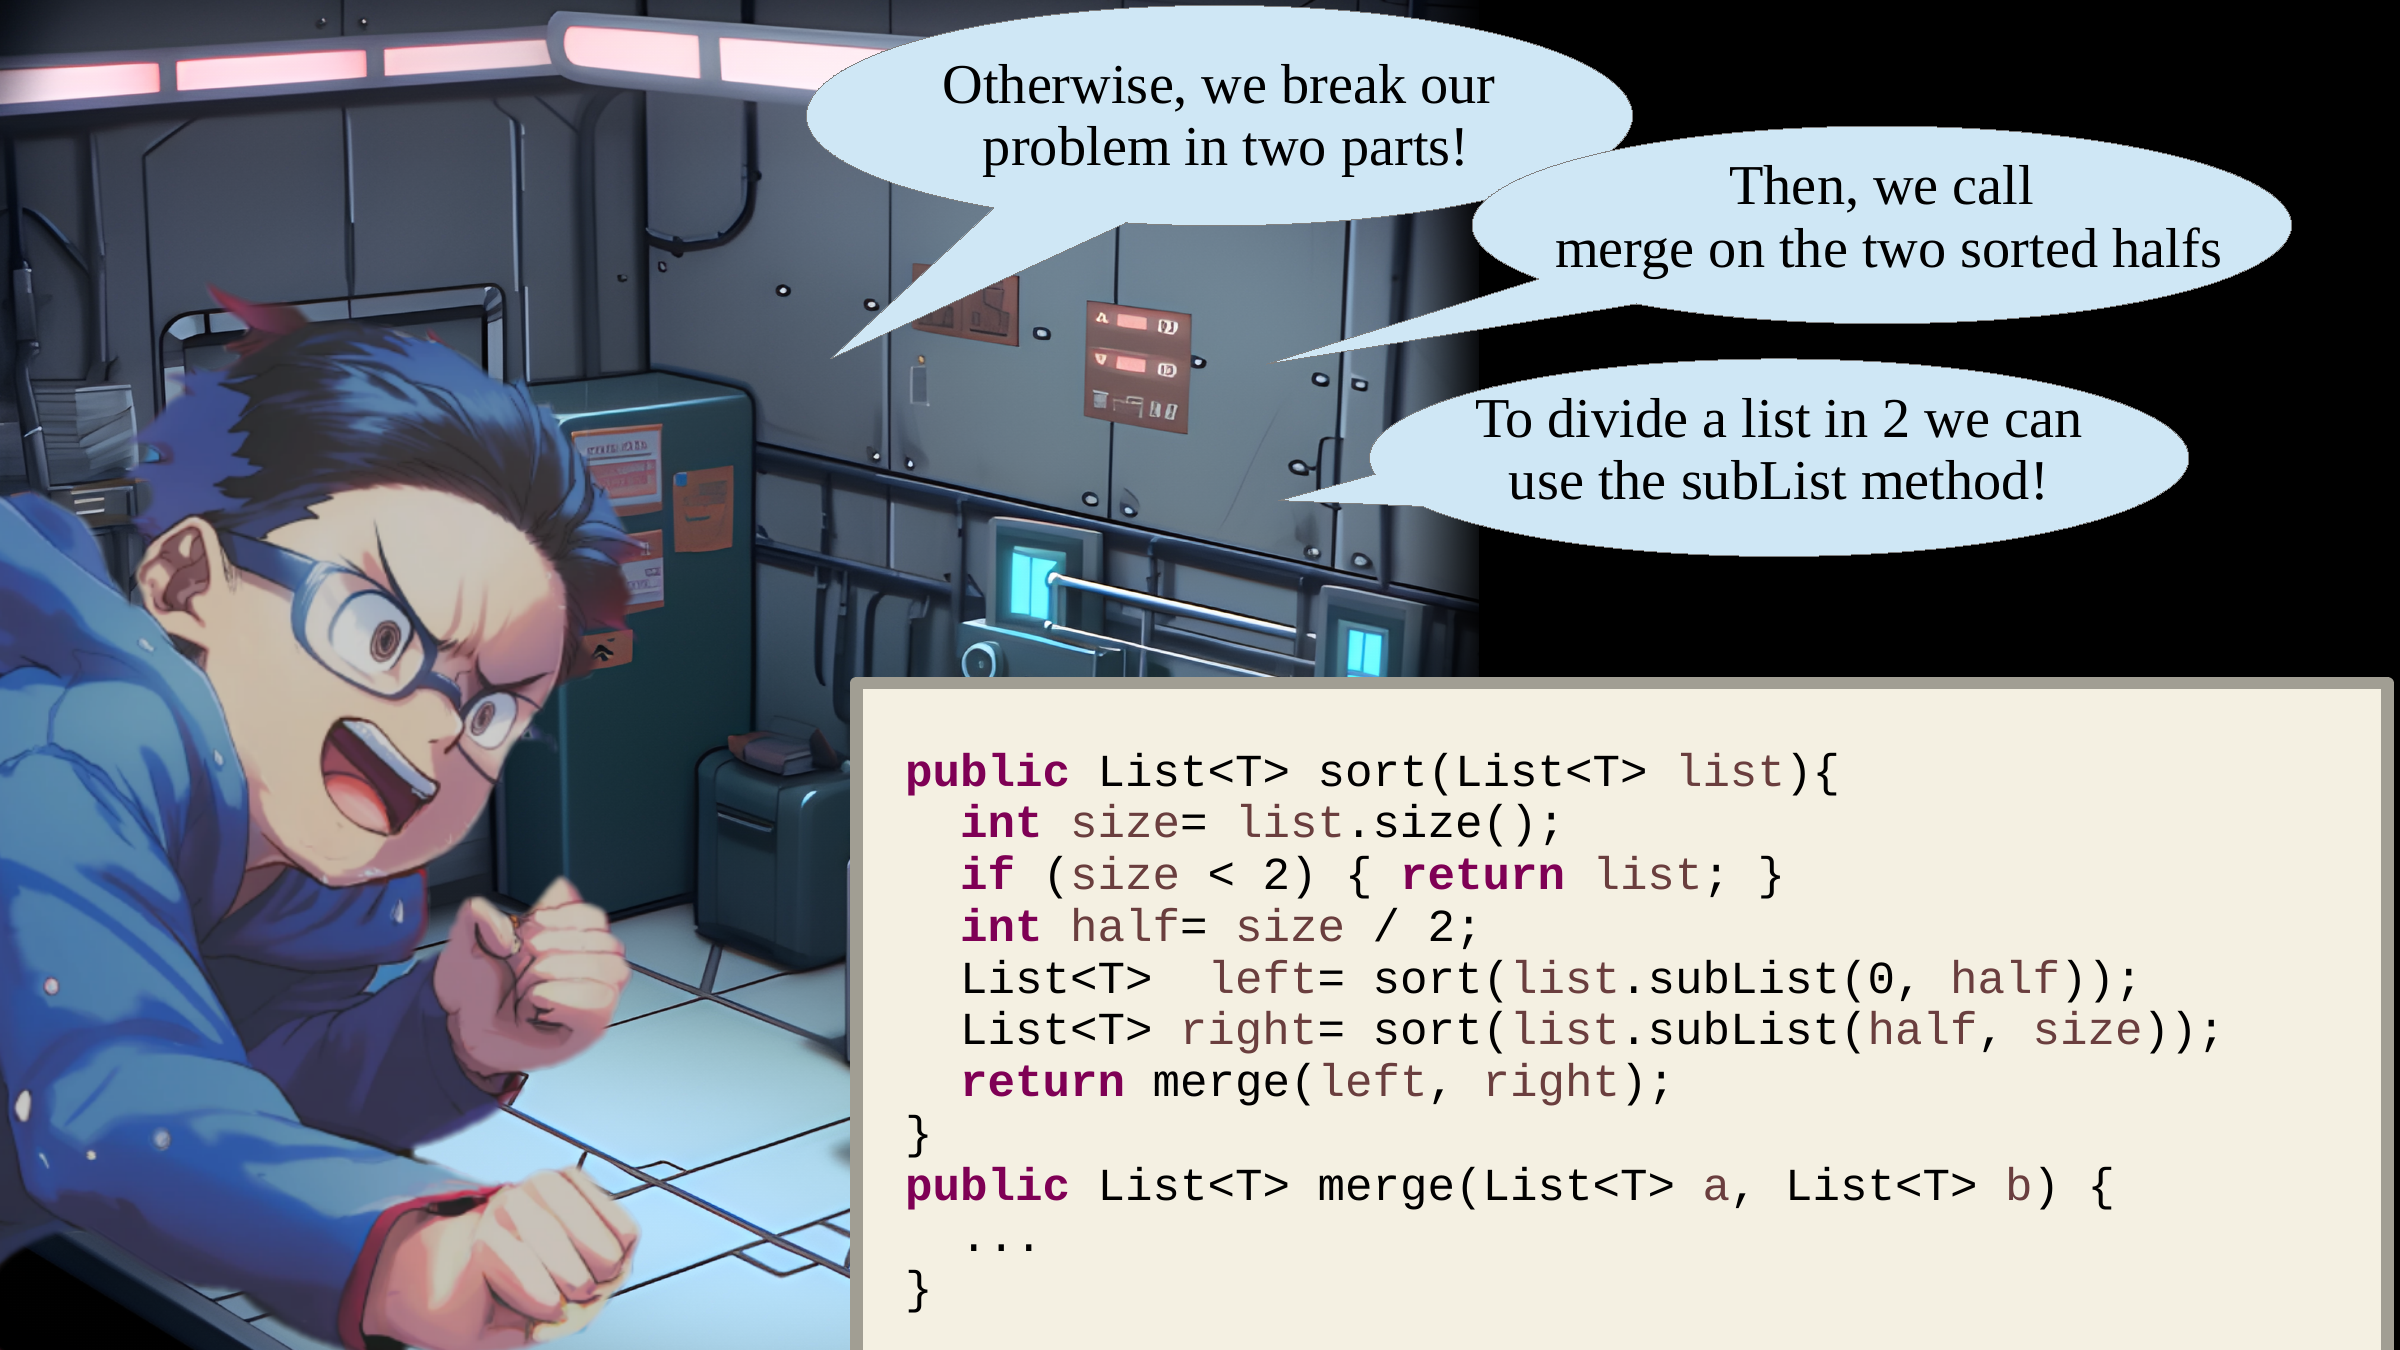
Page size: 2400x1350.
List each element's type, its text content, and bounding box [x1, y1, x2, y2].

text_box Then, we call merge on the two sorted halfs [1266, 126, 2292, 365]
picture [0, 0, 1402, 1350]
text_box To divide a list in 2 we can use the subList method! [1278, 358, 2189, 557]
text_box public List<T> sort(List<T> list){ int size= list.size(); if (size < 2) { return list; } int half= size / 2; List<T> left= sort(list.subList(0, half)); List<T> right= sort(list.subList(half, size)); return merge(left, right); } public List<T> merge(List<T> a, List<T> b) { ... } [856, 682, 2388, 1350]
text_box [1402, 0, 2400, 1350]
text_box [1402, 201, 1536, 321]
text_box Otherwise, we break our problem in two parts! [806, 5, 1633, 359]
